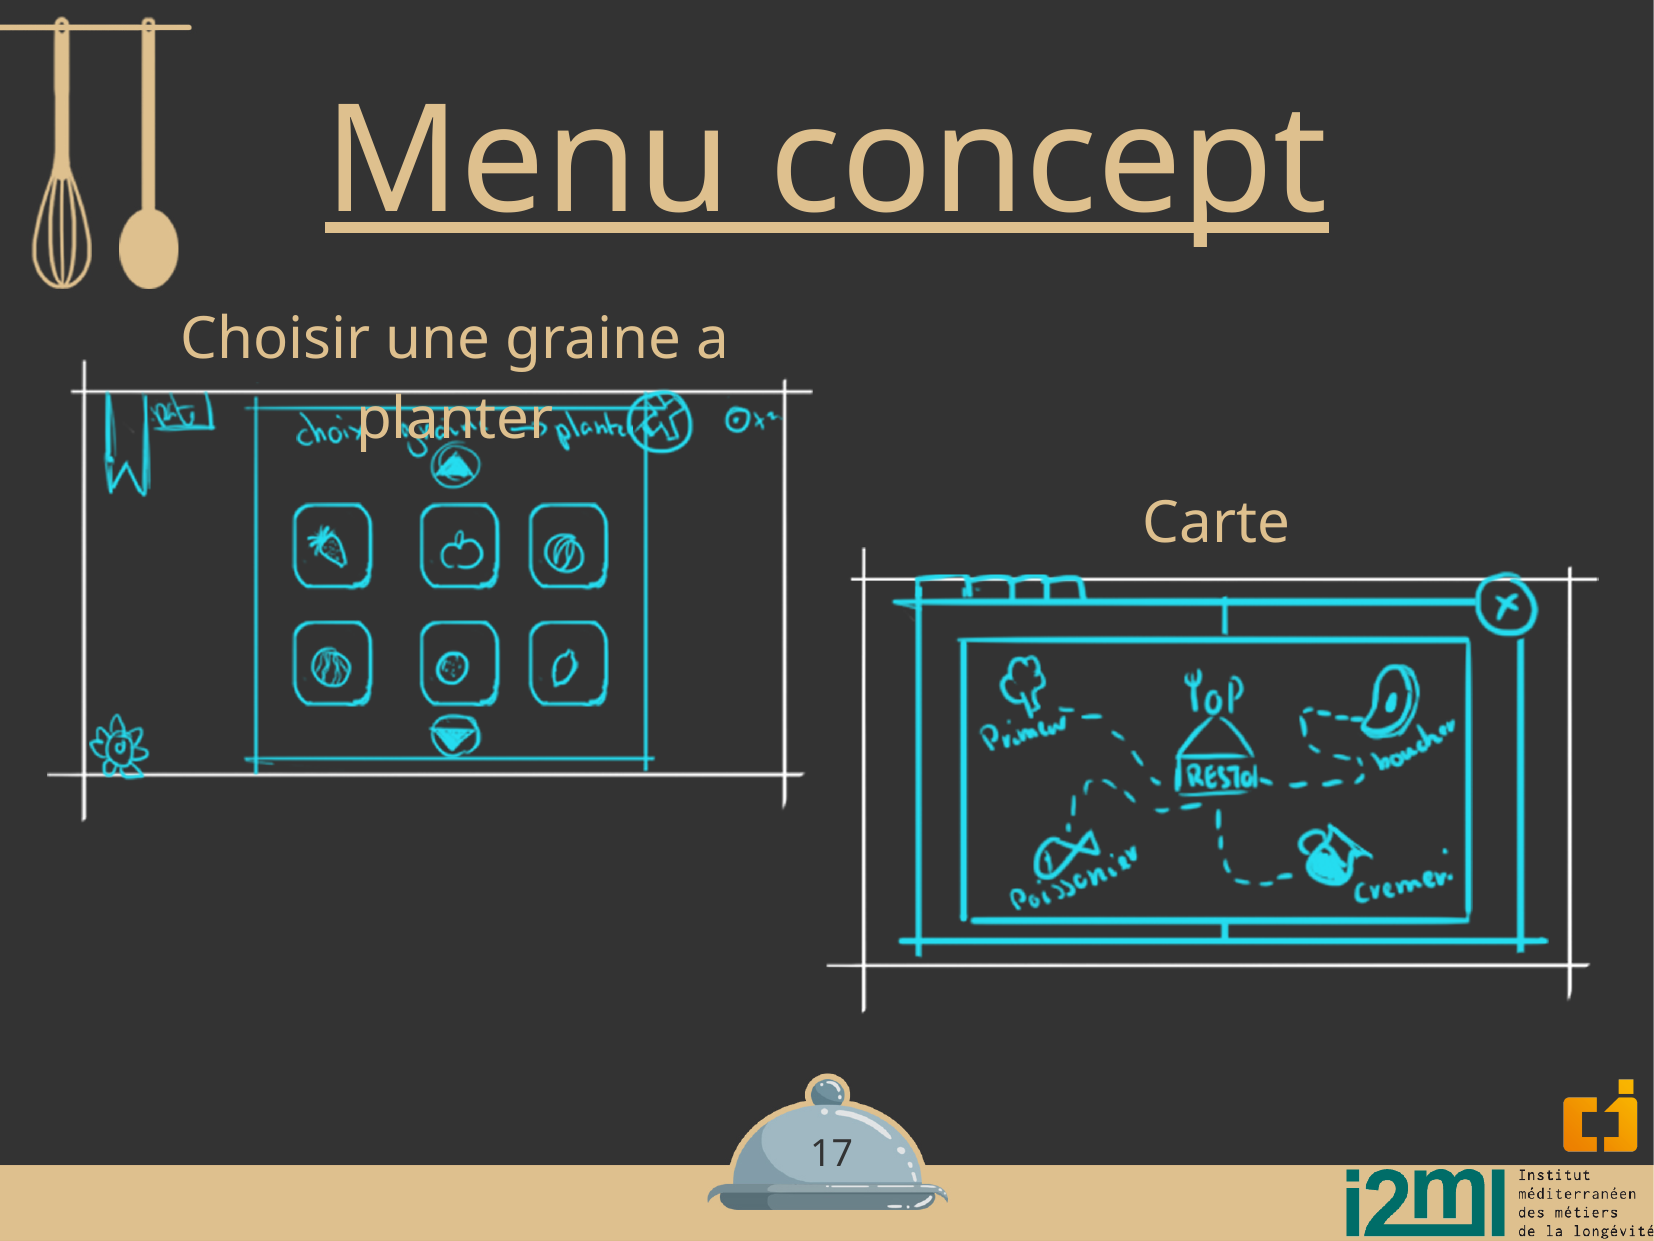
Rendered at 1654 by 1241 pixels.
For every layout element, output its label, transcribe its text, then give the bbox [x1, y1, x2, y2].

text_box Carte [992, 472, 1441, 554]
picture [0, 0, 1654, 1241]
title Menu concept [82, 49, 1571, 257]
text_box Choisir une graine a planter [141, 289, 768, 436]
